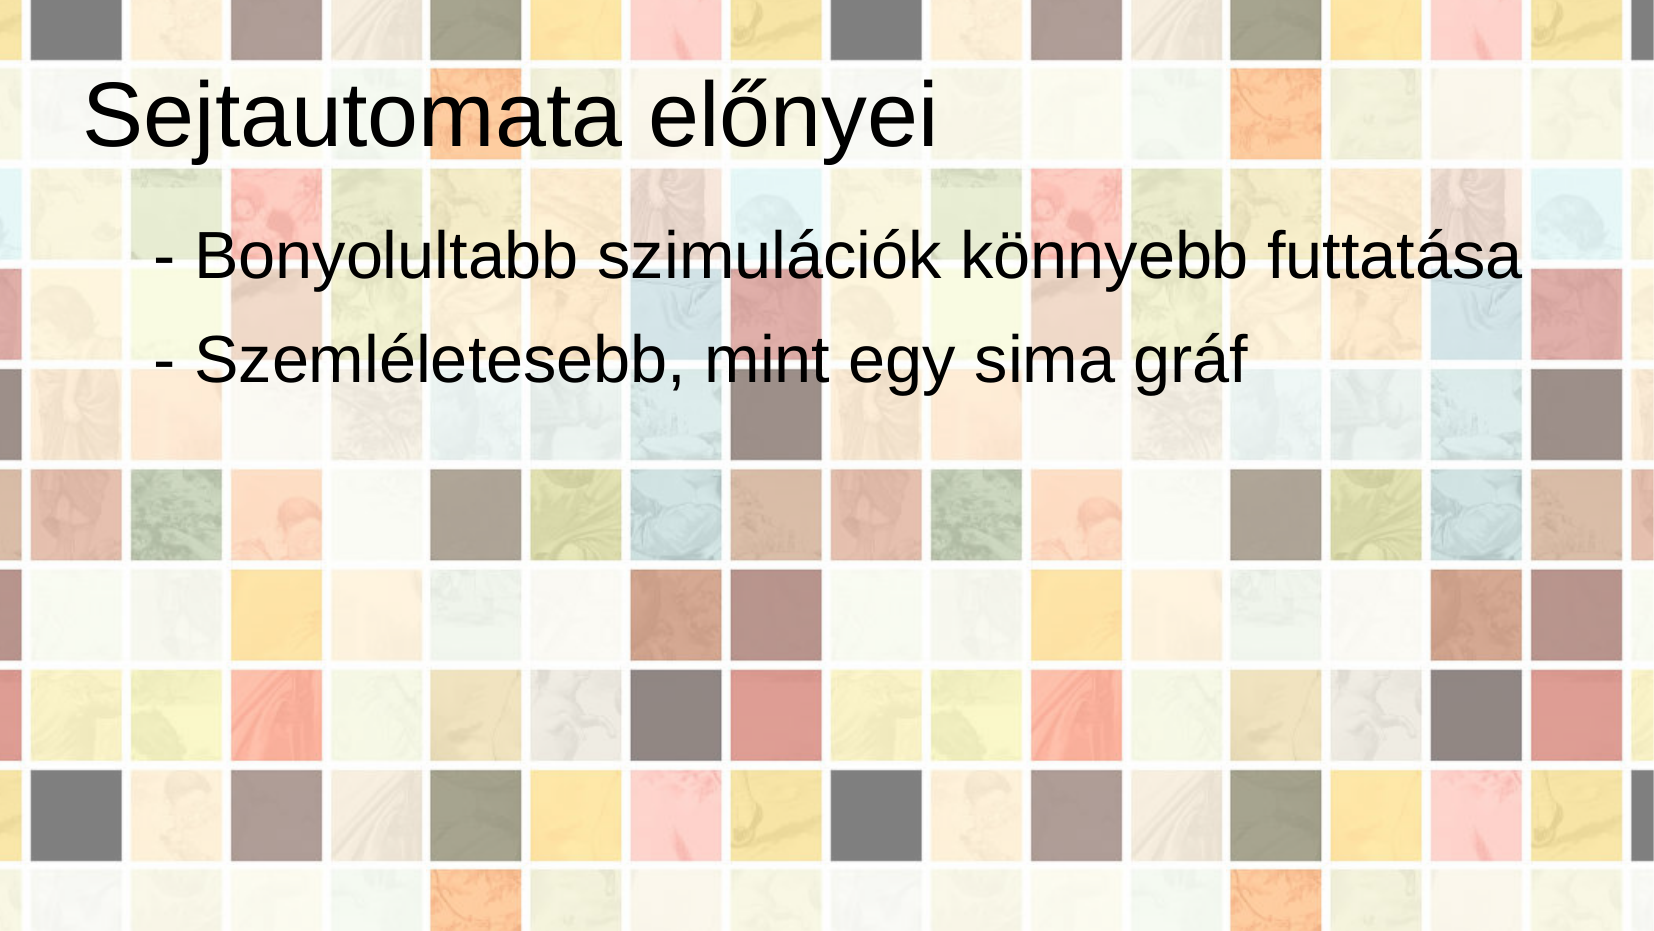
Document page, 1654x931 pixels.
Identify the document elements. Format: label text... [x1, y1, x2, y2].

list - Bonyolultabb szimulációk könnyebb futtatása - Szemléletesebb, mint egy sima gráf [82, 217, 1571, 758]
title Sejtautomata előnyei [82, 37, 1571, 193]
